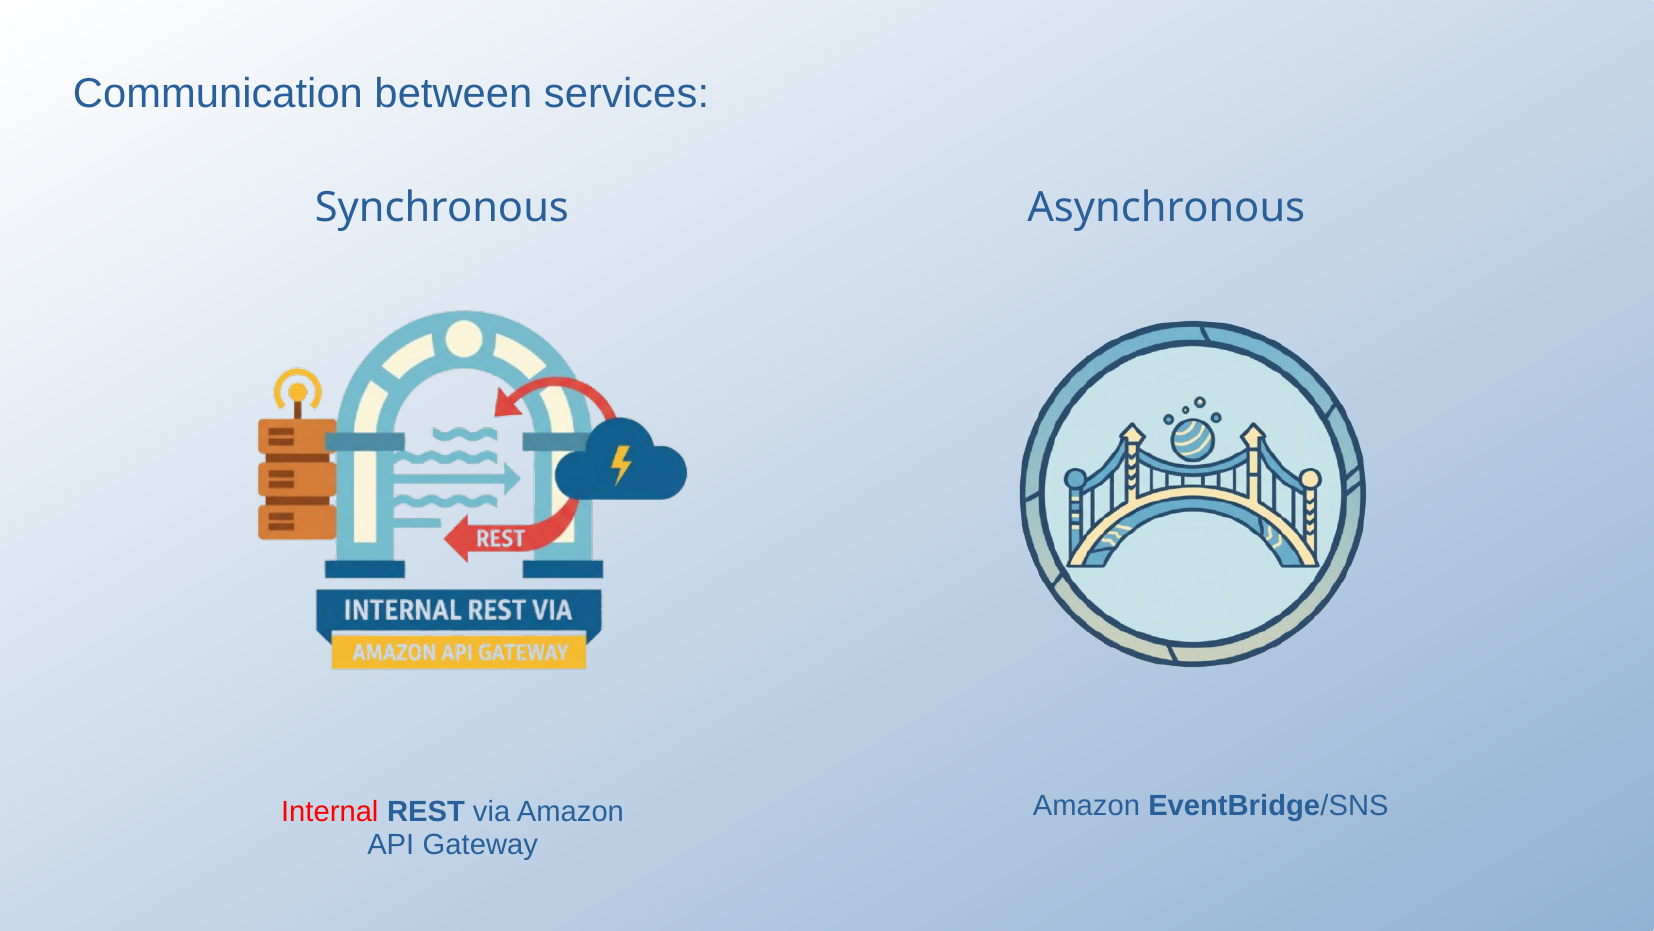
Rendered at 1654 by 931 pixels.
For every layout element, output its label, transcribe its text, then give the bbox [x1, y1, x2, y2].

text_box Internal REST via Amazon API Gateway [246, 787, 659, 868]
text_box Amazon EventBridge/SNS [1018, 781, 1431, 857]
picture [957, 258, 1428, 729]
text_box Communication between services: [58, 61, 733, 170]
picture [181, 213, 746, 778]
text_box Asynchronous [1012, 169, 1388, 245]
text_box Synchronous [299, 169, 638, 213]
